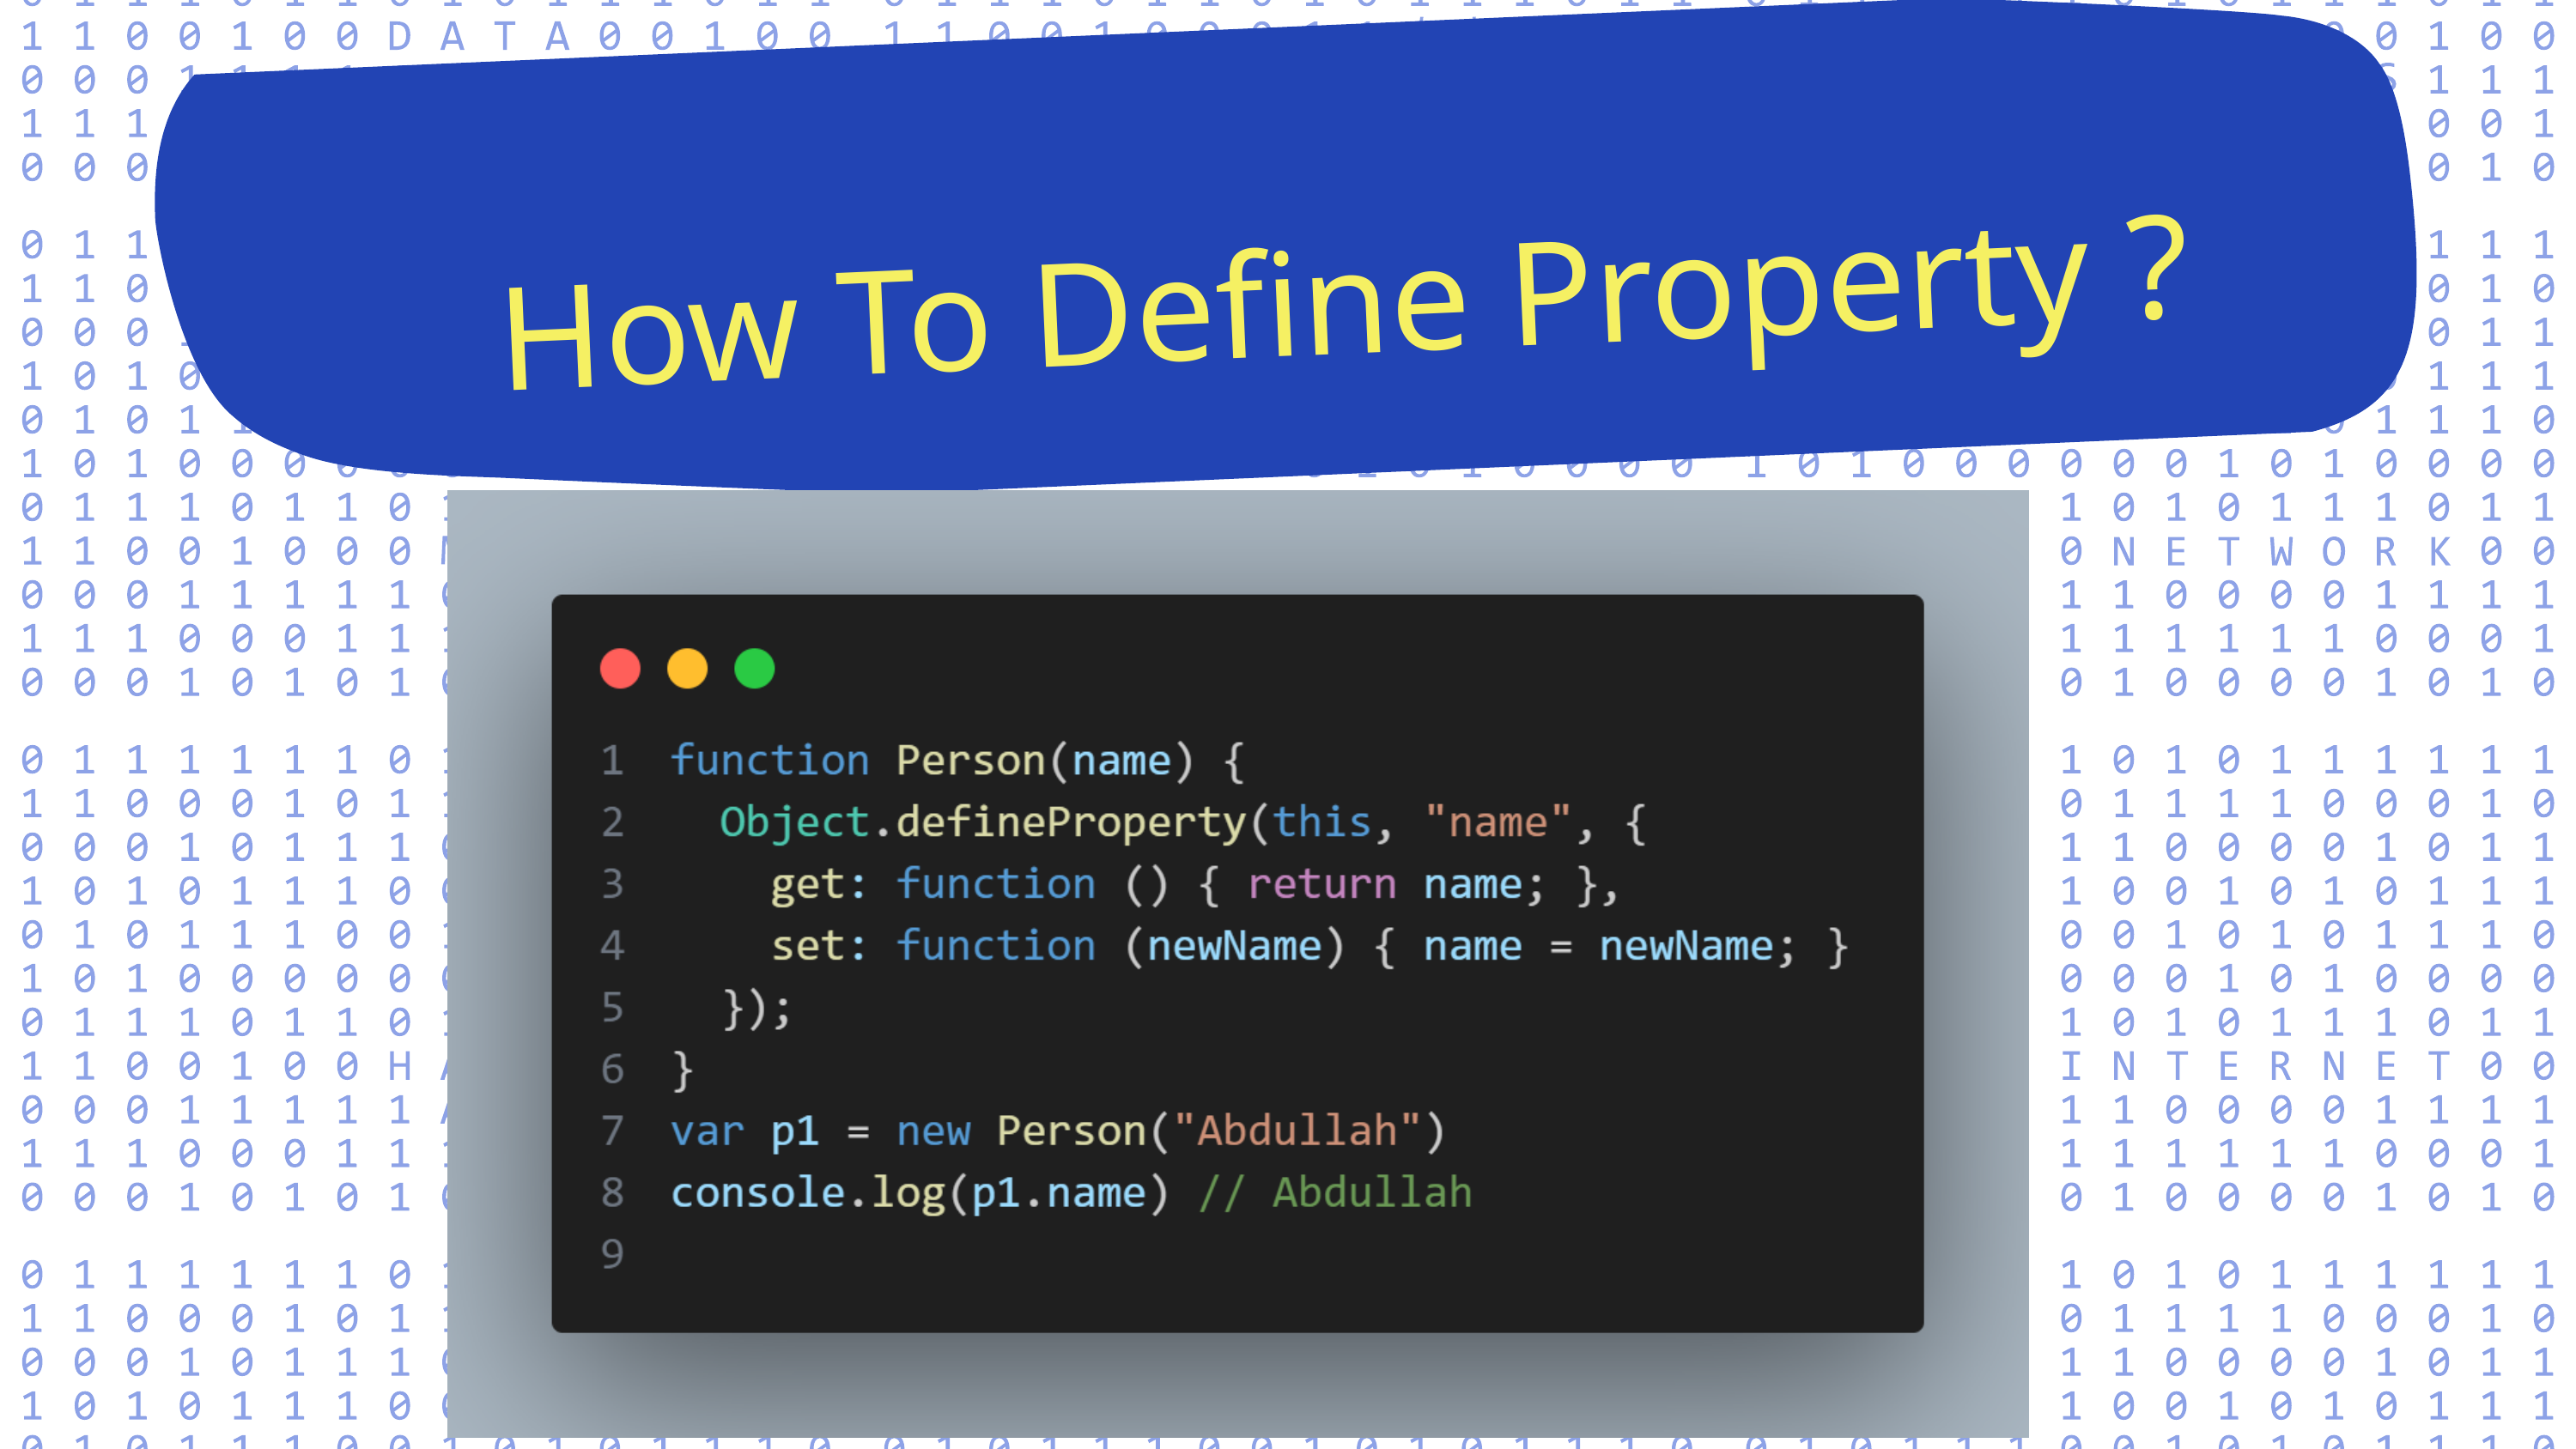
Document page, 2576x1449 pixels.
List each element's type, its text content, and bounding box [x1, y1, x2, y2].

picture [447, 490, 2029, 1438]
text_box [6, 0, 2570, 1449]
text_box How To Define Property ? [264, 61, 2453, 406]
